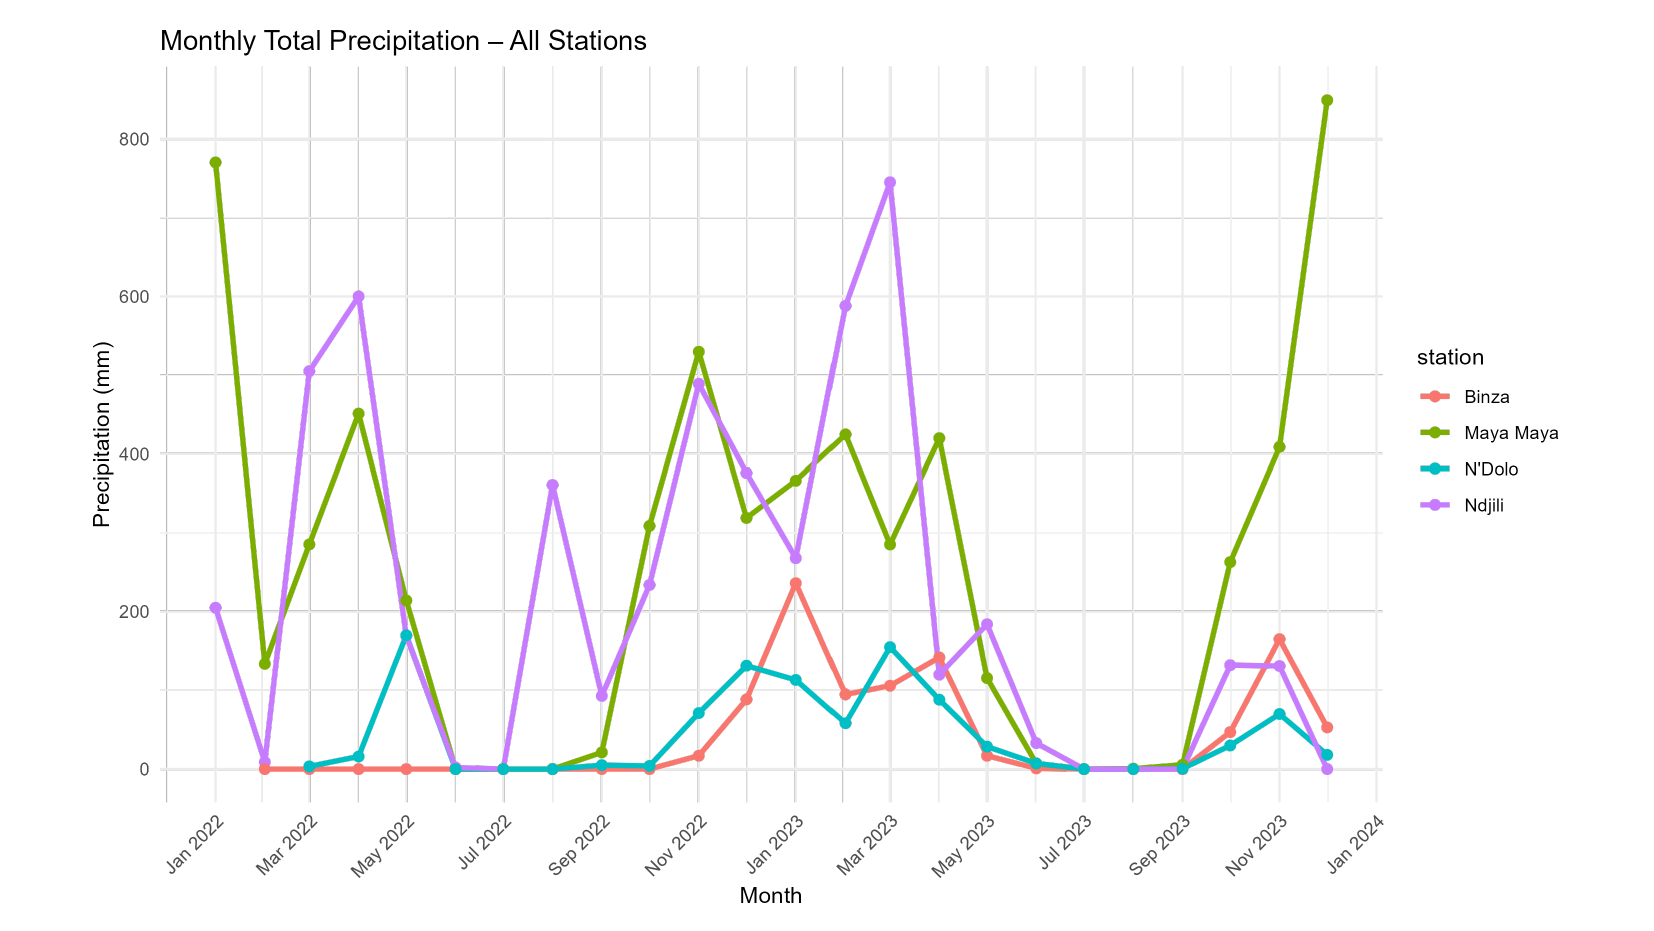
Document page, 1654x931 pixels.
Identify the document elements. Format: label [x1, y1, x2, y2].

picture [81, 18, 1582, 919]
